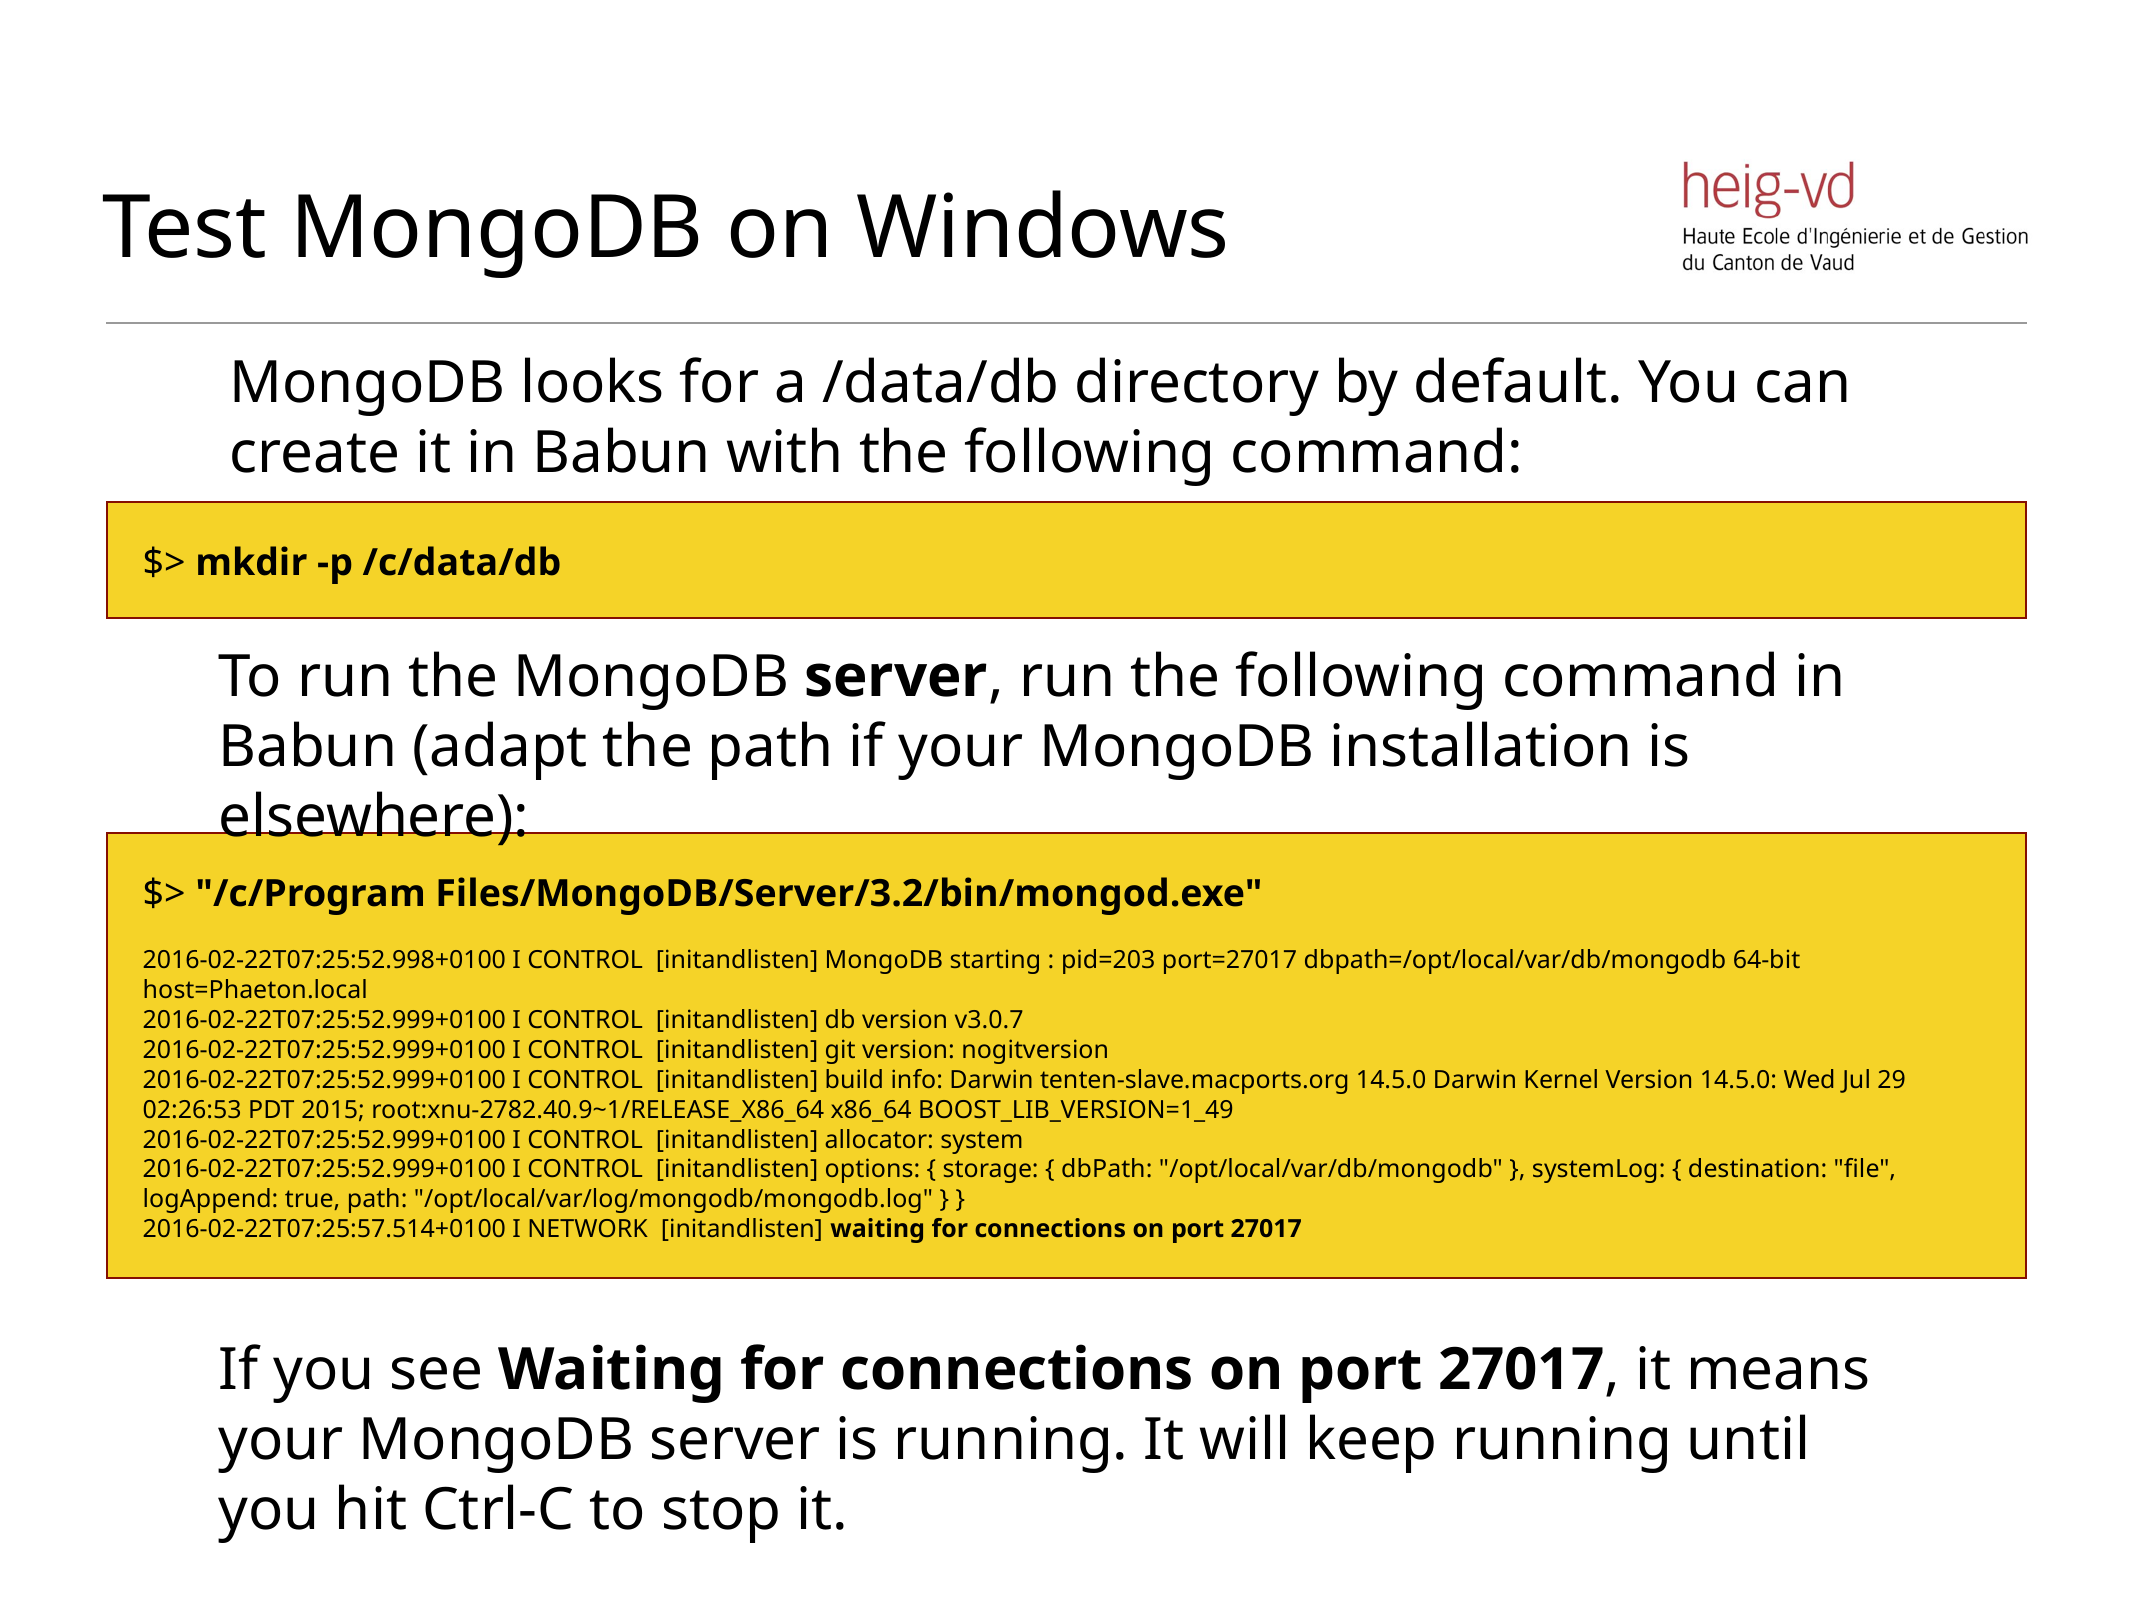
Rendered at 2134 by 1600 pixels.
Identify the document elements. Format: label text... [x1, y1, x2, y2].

text_box $> mkdir -p /c/data/db [107, 502, 2027, 619]
title Test MongoDB on Windows [93, 54, 2040, 284]
text_box MongoDB looks for a /data/db directory by default. You can create it in Babun with the following command: [221, 336, 1913, 493]
text_box $> "/c/Program Files/MongoDB/Server/3.2/bin/mongod.exe" 2016-02-22T07:25:52.998+0100 I CONTROL [initandlisten] MongoDB starting : pid=203 port=27017 dbpath=/opt/local/var/db/mongodb 64-bit host=Phaeton.local 2016-02-22T07:25:52.999+0100 I CONTROL [initandlisten] db version v3.0.7 2016-02-22T07:25:52.999+0100 I CONTROL [initandlisten] git version: nogitversion 2016-02-22T07:25:52.999+0100 I CONTROL [initandlisten] build info: Darwin tenten-slave.macports.org 14.5.0 Darwin Kernel Version 14.5.0: Wed Jul 29 02:26:53 PDT 2015; root:xnu-2782.40.9~1/RELEASE_X86_64 x86_64 BOOST_LIB_VERSION=1_49 2016-02-22T07:25:52.999+0100 I CONTROL [initandlisten] allocator: system 2016-02-22T07:25:52.999+0100 I CONTROL [initandlisten] options: { storage: { dbPath: "/opt/local/var/db/mongodb" }, systemLog: { destination: "file", logAppend: true, path: "/opt/local/var/log/mongodb/mongodb.log" } } 2016-02-22T07:25:57.514+0100 I NETWORK [initandlisten] waiting for connections on port 27017 [107, 832, 2027, 1279]
text_box To run the MongoDB server, run the following command in Babun (adapt the path if your MongoDB installation is elsewhere): [210, 629, 1923, 857]
text_box If you see Waiting for connections on port 27017, it means your MongoDB server is running. It will keep running until you hit Ctrl-C to stop it. [210, 1322, 1923, 1550]
